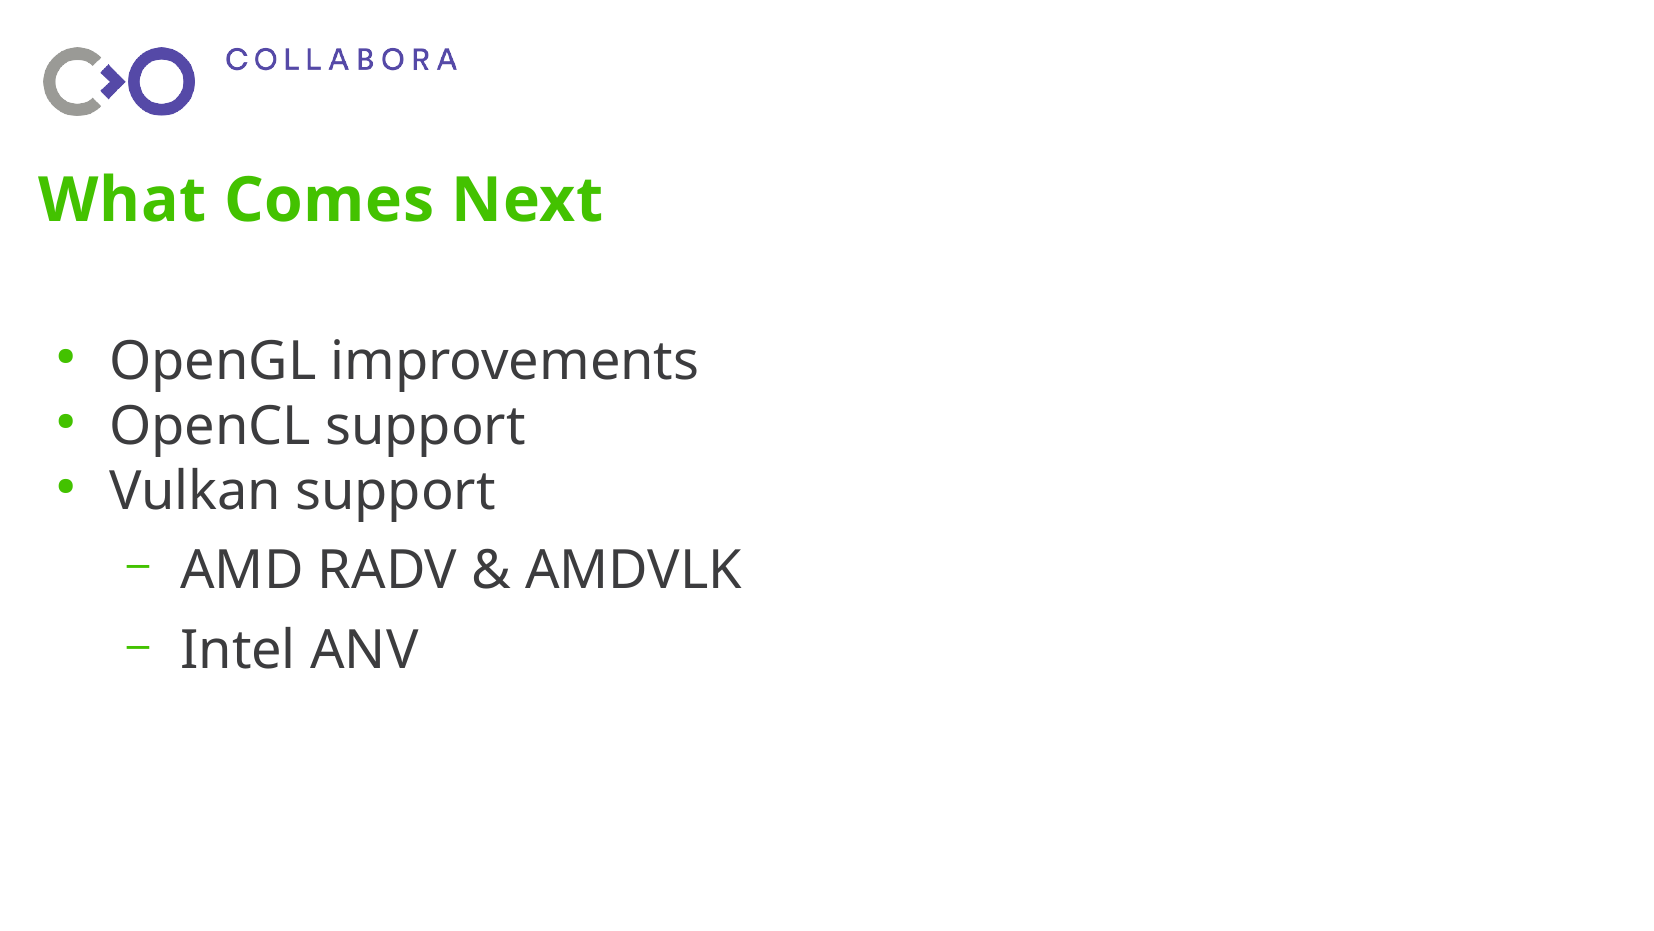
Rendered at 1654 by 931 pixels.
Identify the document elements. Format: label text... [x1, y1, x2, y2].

picture [43, 47, 457, 116]
list OpenGL improvements OpenCL support Vulkan support AMD RADV & AMDVLK Intel ANV [38, 325, 1614, 581]
title What Comes Next [38, 159, 1614, 216]
